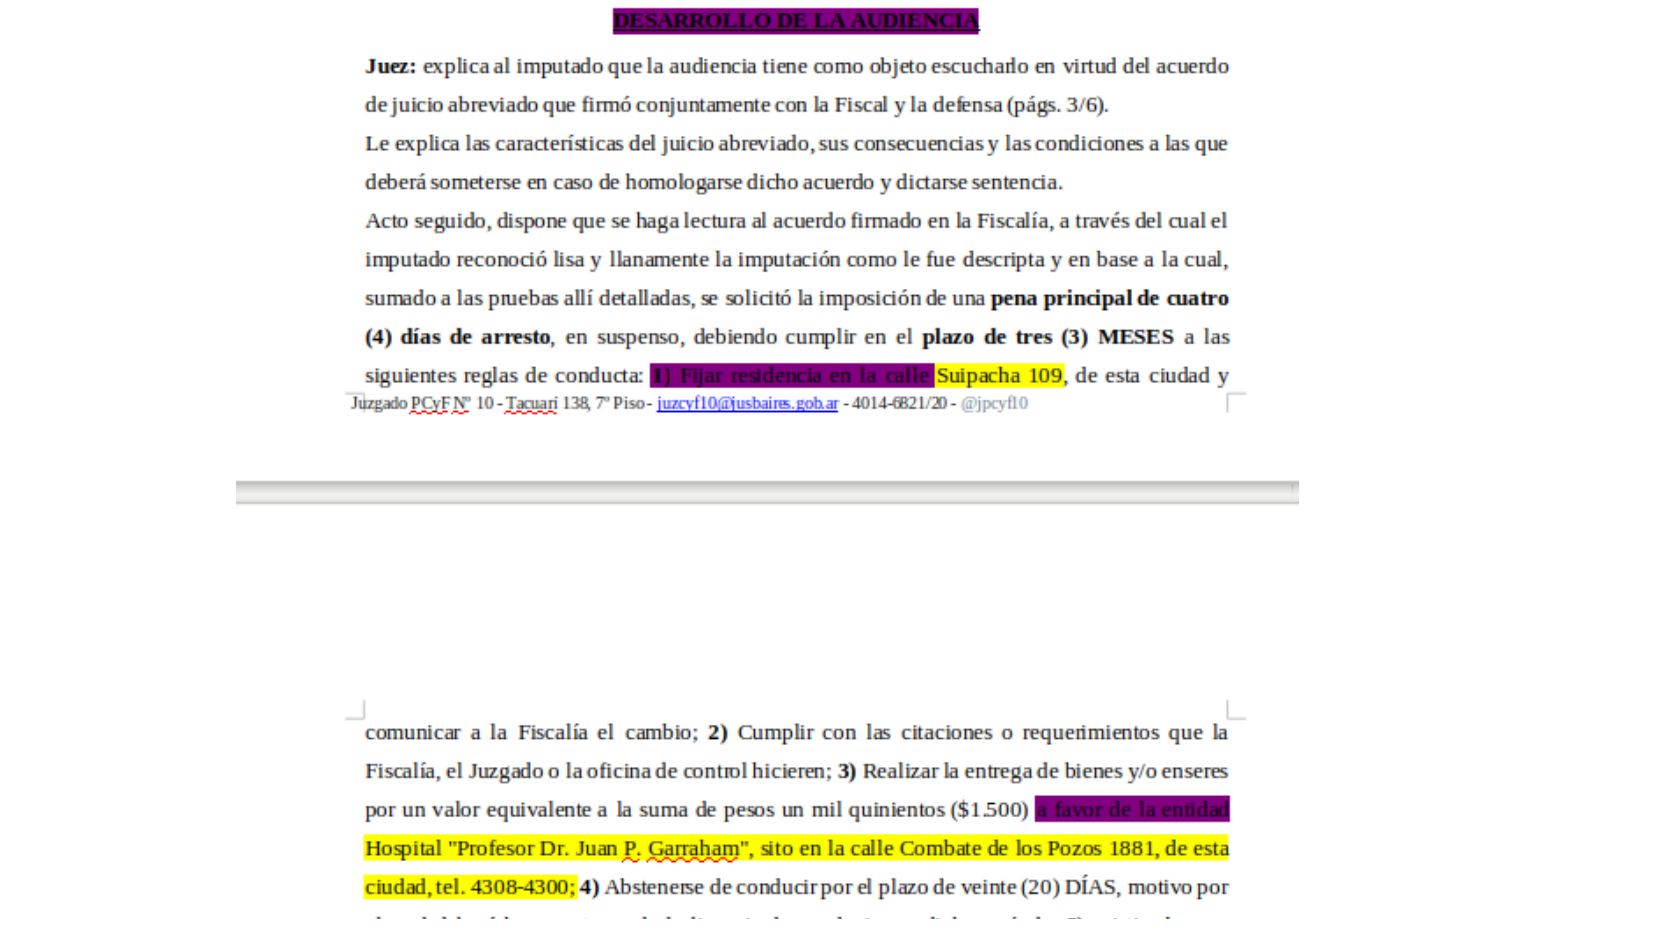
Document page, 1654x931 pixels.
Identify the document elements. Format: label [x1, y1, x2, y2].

picture [236, 0, 1300, 919]
